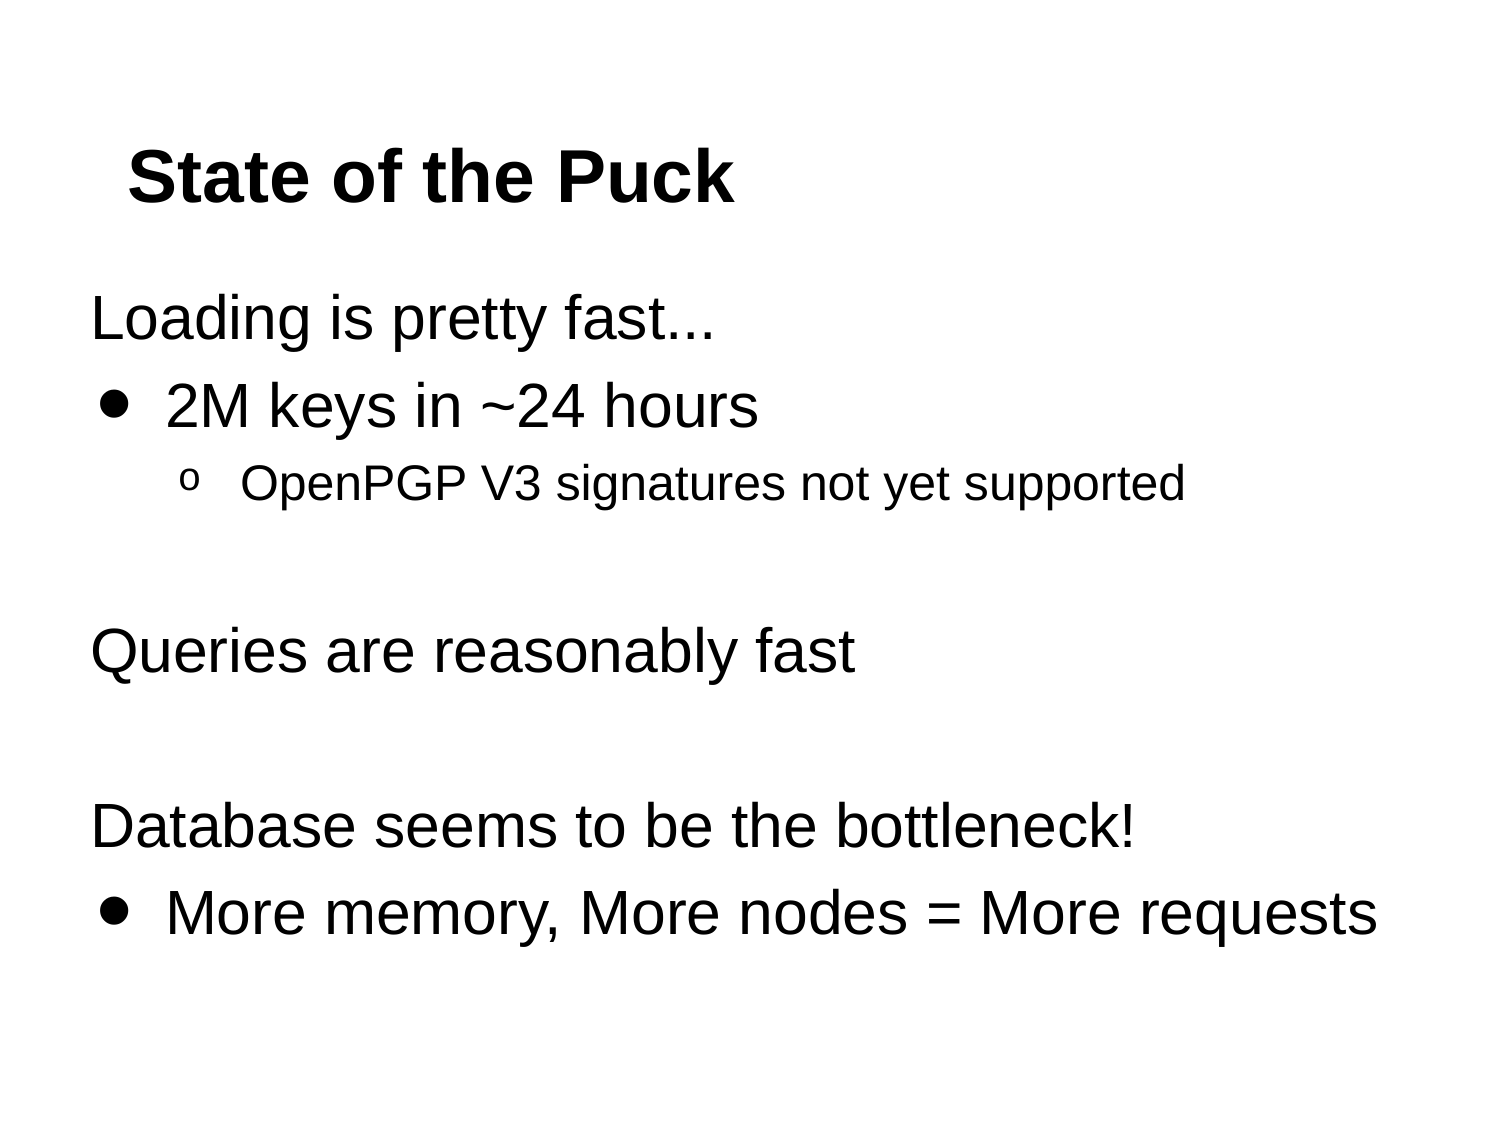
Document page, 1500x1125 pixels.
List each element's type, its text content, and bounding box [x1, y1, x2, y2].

title State of the Puck [75, 45, 1425, 233]
list Loading is pretty fast... 2M keys in ~24 hours OpenPGP V3 signatures not yet supported Queries are reasonably fast Database seems to be the bottleneck! More memory, More nodes = More requests [75, 262, 1425, 1078]
